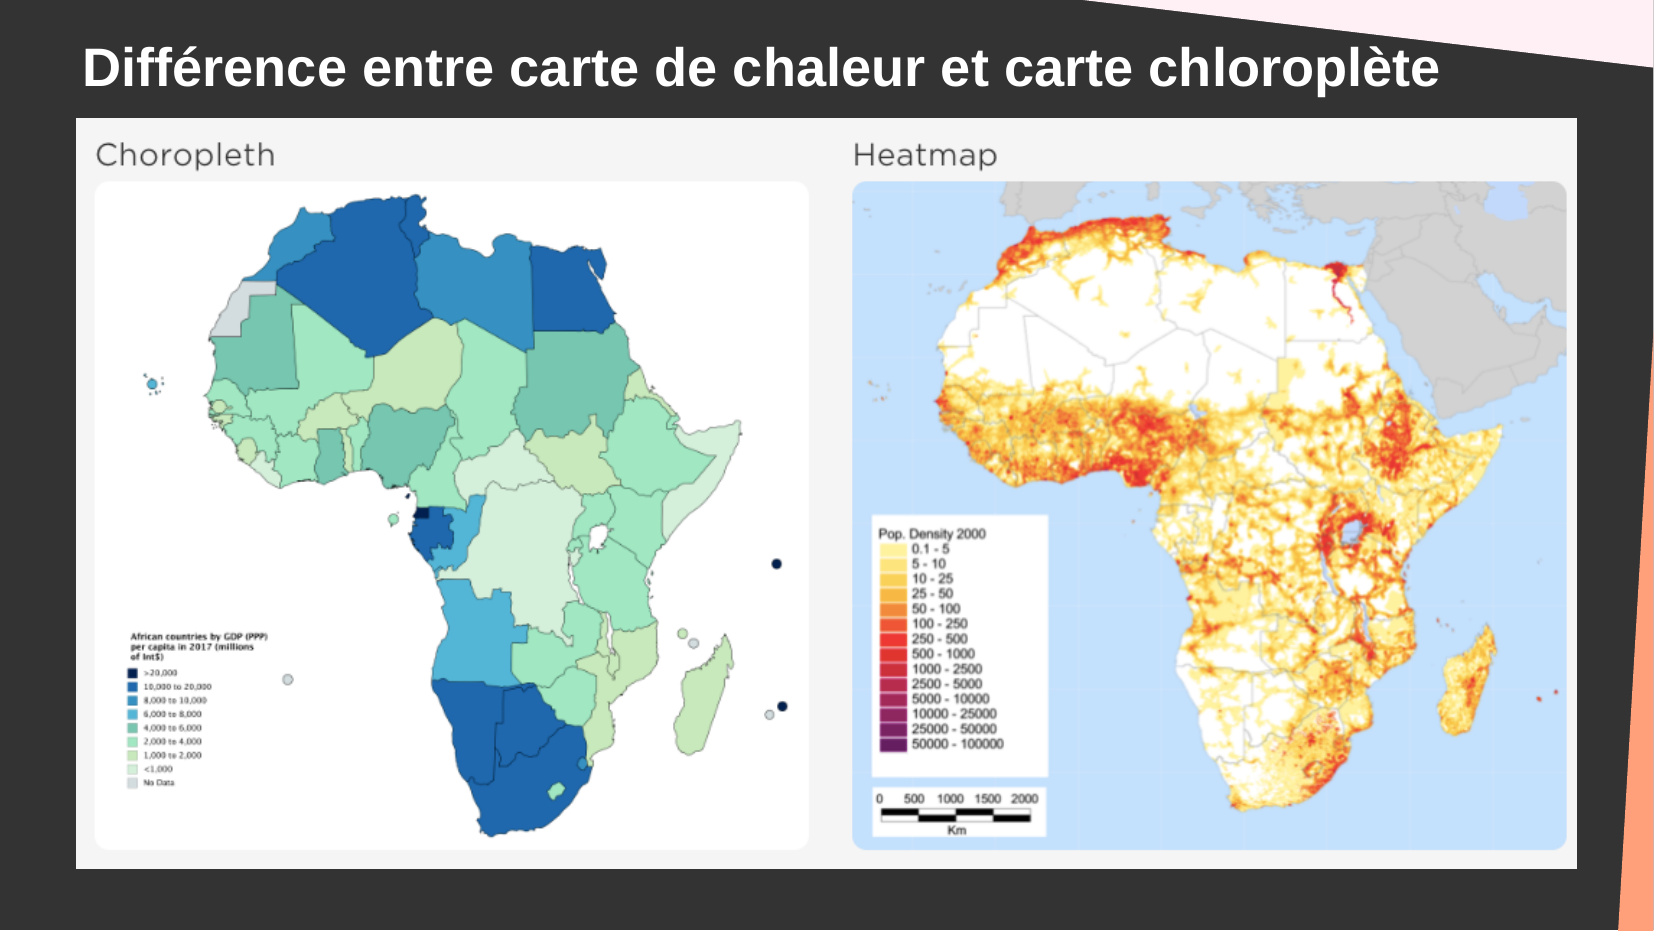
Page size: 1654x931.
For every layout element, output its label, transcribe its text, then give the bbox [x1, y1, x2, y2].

picture [76, 118, 1577, 869]
text_box [1618, 321, 1654, 931]
text_box [1082, 0, 1654, 68]
title Différence entre carte de chaleur et carte chloroplète [82, 37, 1571, 115]
